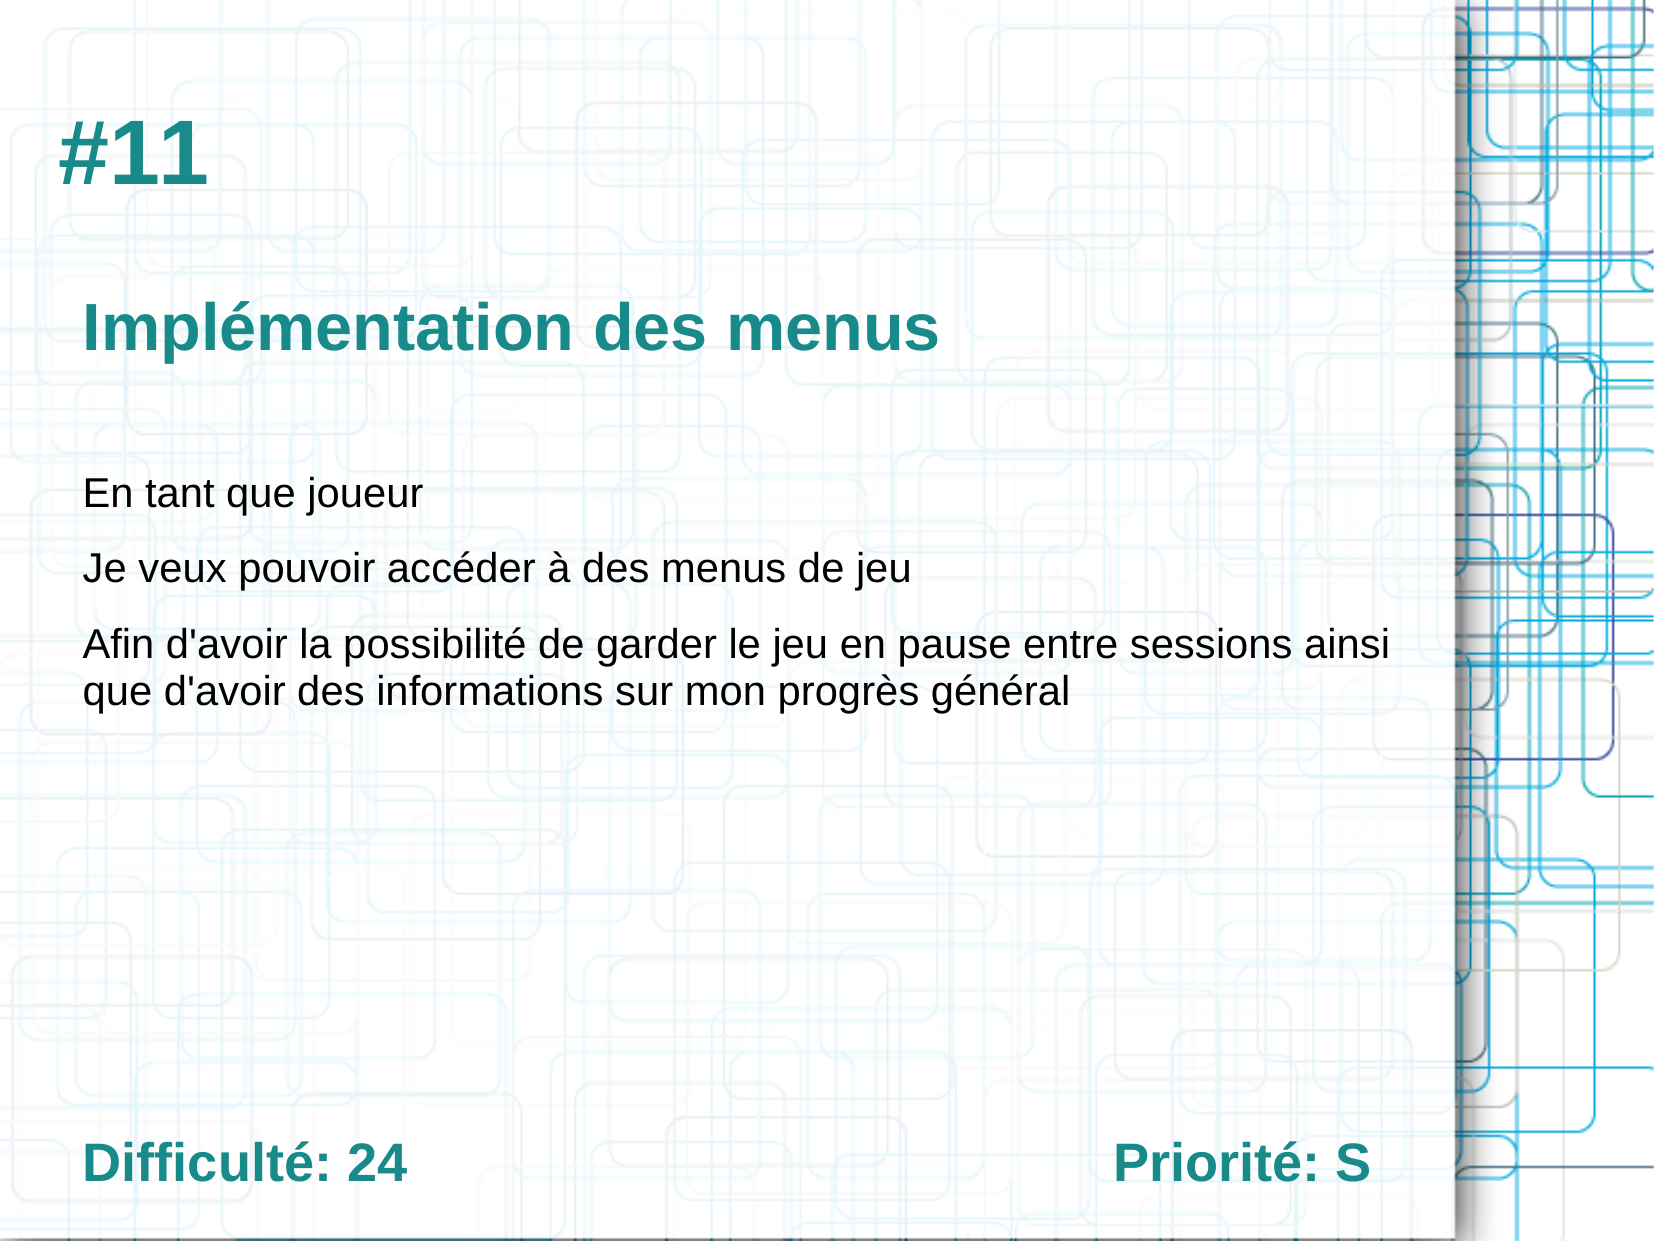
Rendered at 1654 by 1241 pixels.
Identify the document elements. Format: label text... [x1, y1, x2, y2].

list Implémentation des menus En tant que joueur Je veux pouvoir accéder à des menus de jeu Afin d'avoir la possibilité de garder le jeu en pause entre sessions ainsi que d'avoir des informations sur mon progrès général Difficulté: 24 Priorité: S [82, 290, 1418, 1196]
picture [0, 0, 1654, 1241]
title #11 [59, 49, 1418, 257]
